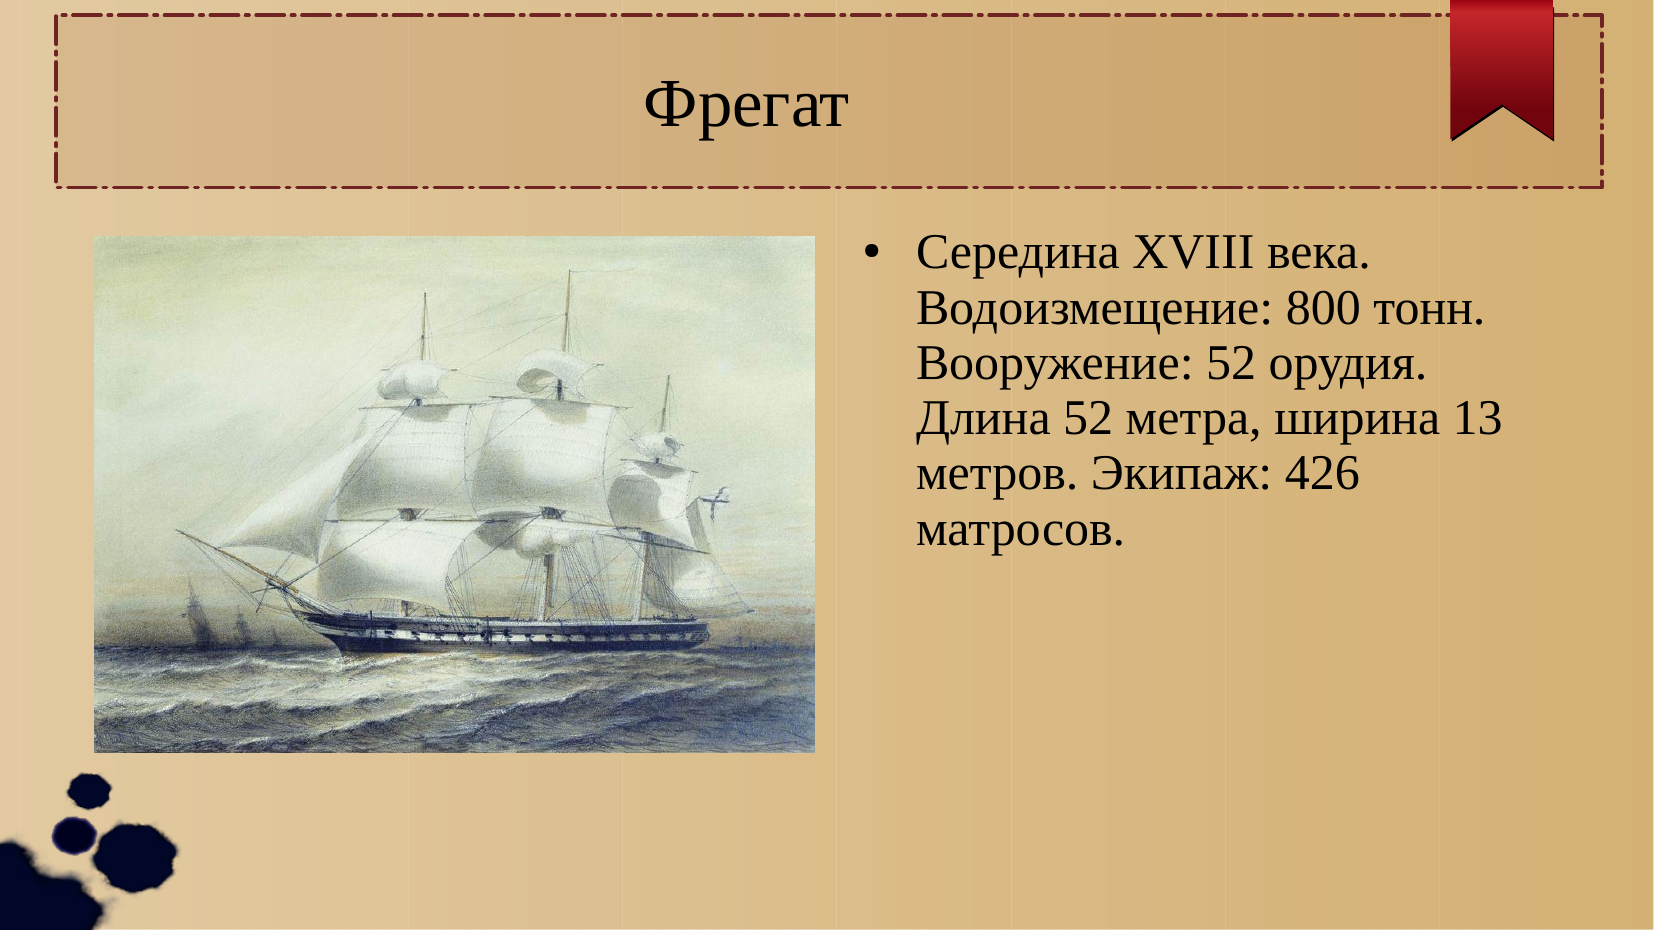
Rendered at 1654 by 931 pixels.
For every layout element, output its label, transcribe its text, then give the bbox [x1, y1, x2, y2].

list Середина XVIII века. Водоизмещение: 800 тонн. Вооружение: 52 орудия. Длина 52 метра, ширина 13 метров. Экипаж: 426 матросов. [845, 224, 1572, 764]
picture [94, 236, 815, 753]
title Фрегат [82, 35, 1412, 172]
